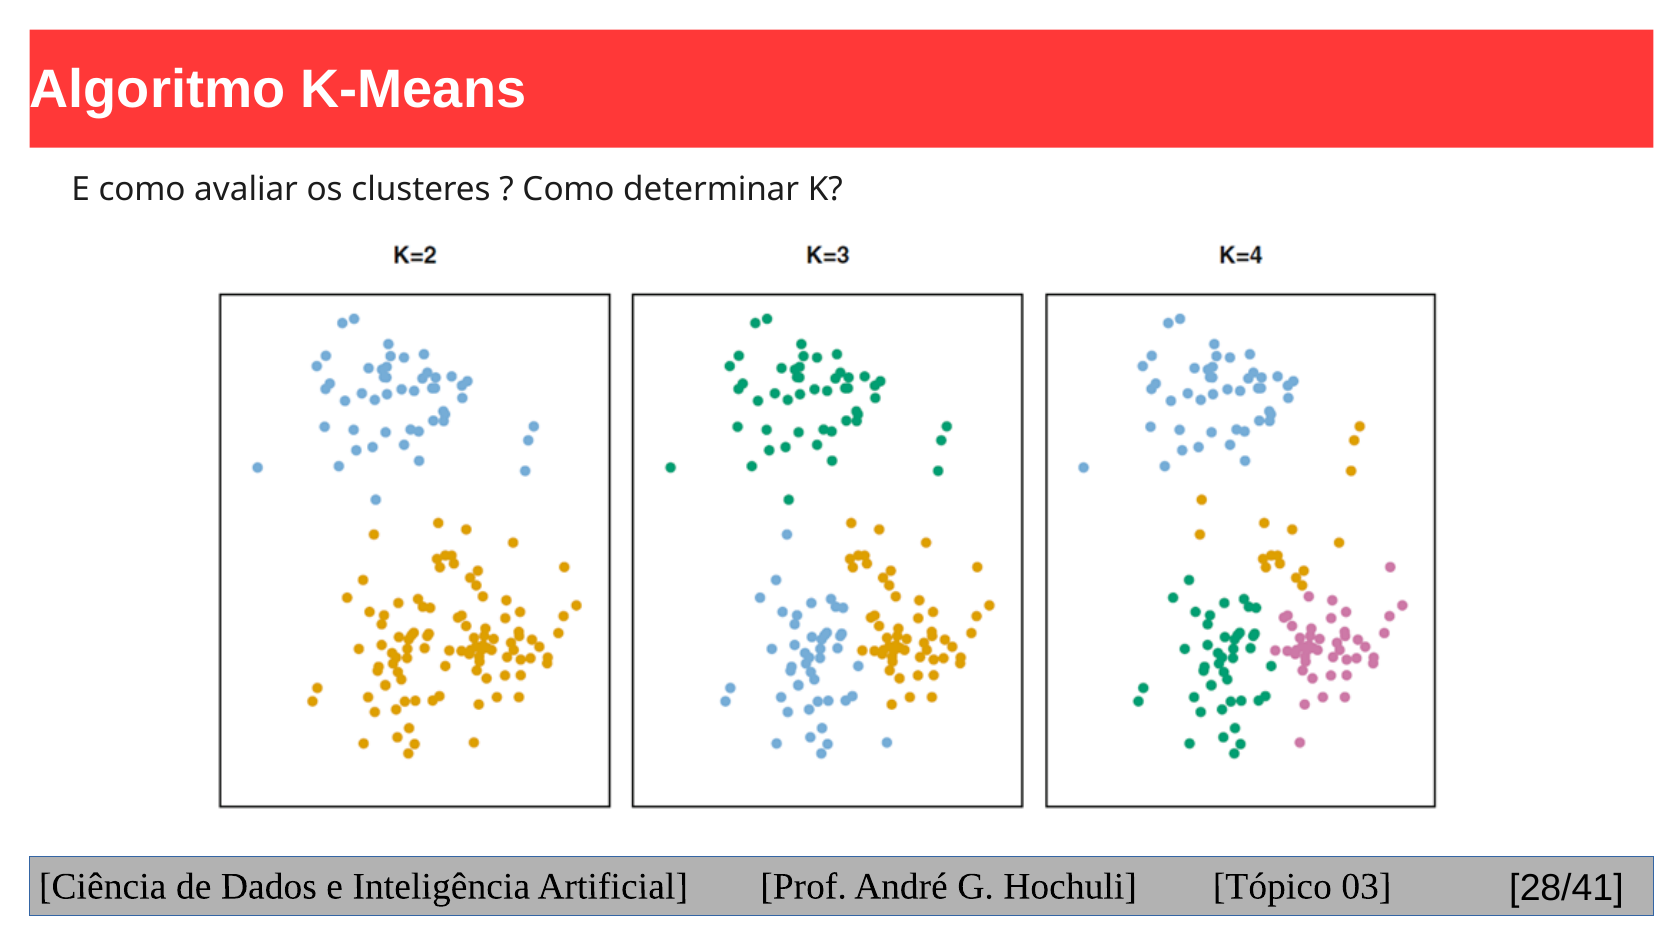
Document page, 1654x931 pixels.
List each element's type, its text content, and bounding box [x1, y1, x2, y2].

title Algoritmo K-Means [29, 29, 1654, 148]
picture [183, 221, 1483, 819]
text_box E como avaliar os clusteres ? Como determinar K? [56, 89, 1595, 931]
